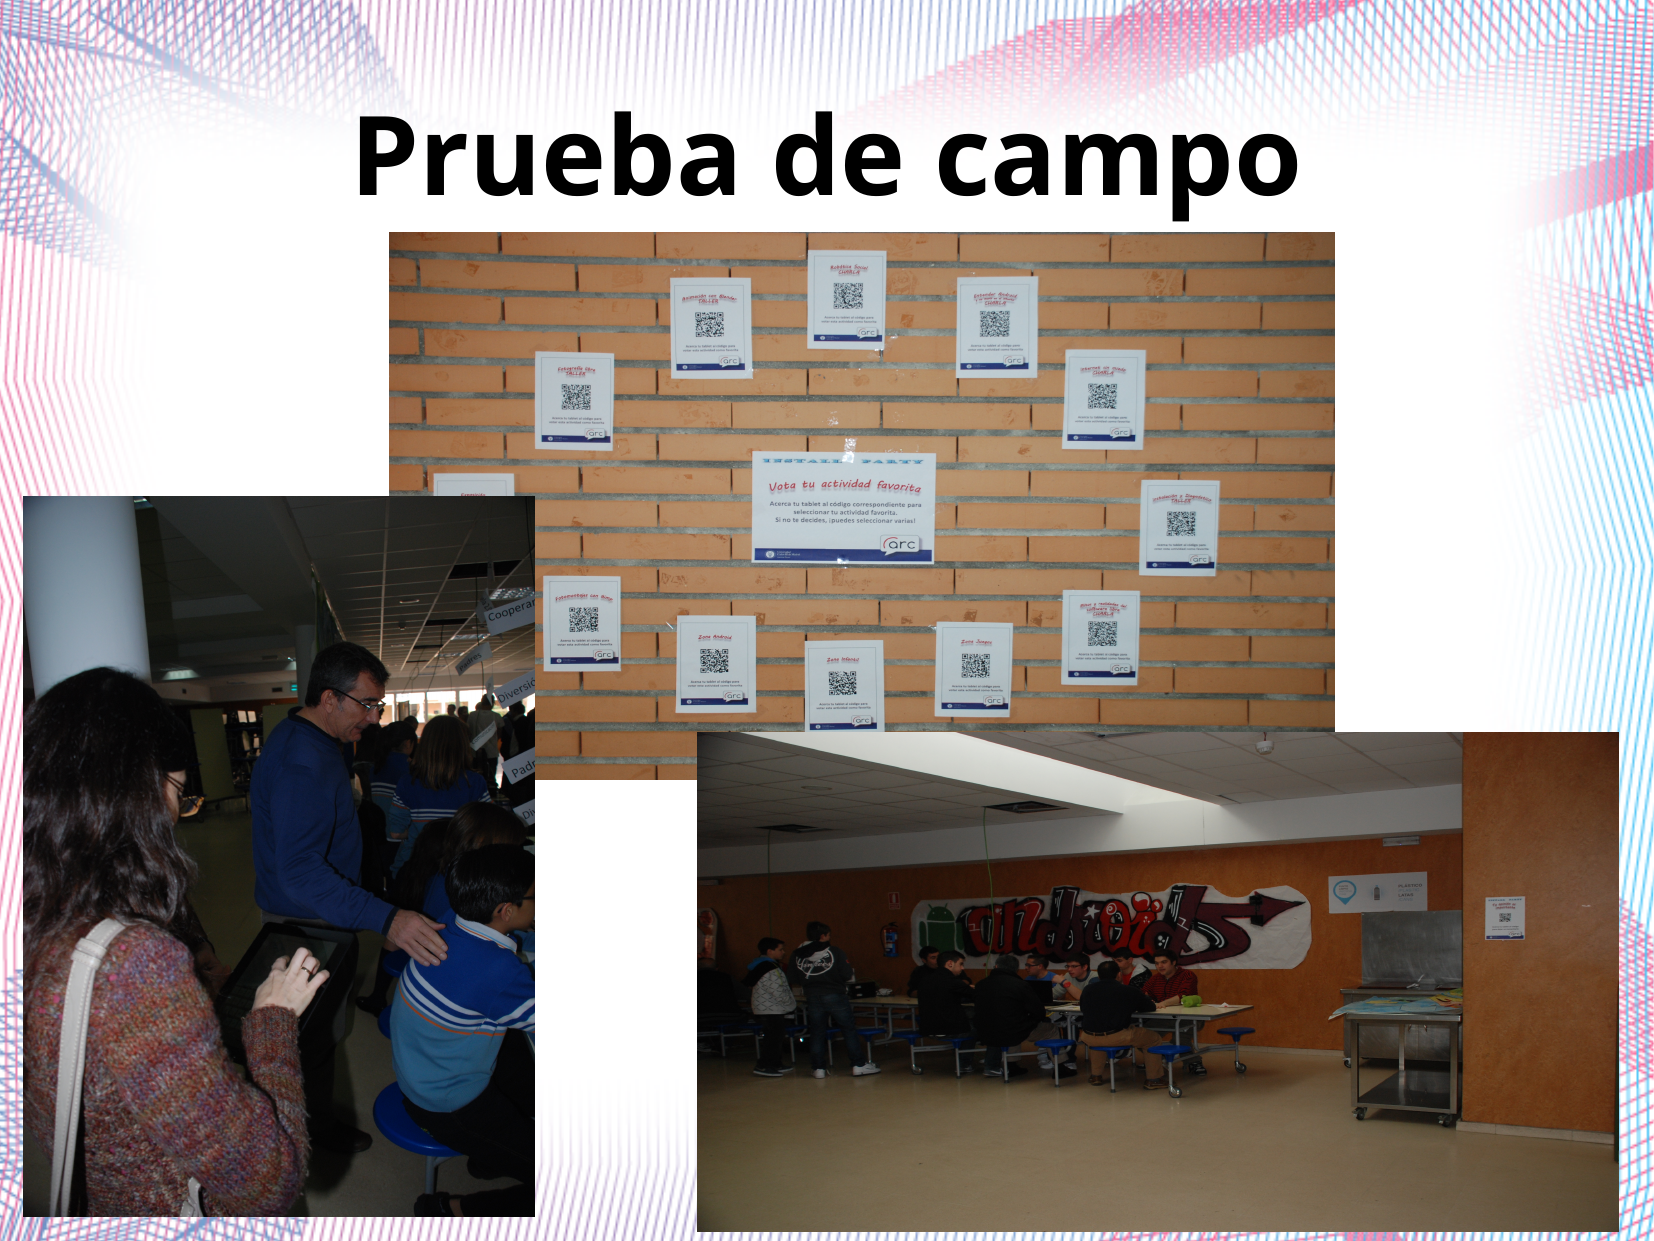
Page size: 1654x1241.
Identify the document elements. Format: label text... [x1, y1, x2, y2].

title Prueba de campo [82, 56, 1571, 250]
picture [0, 0, 1654, 1241]
